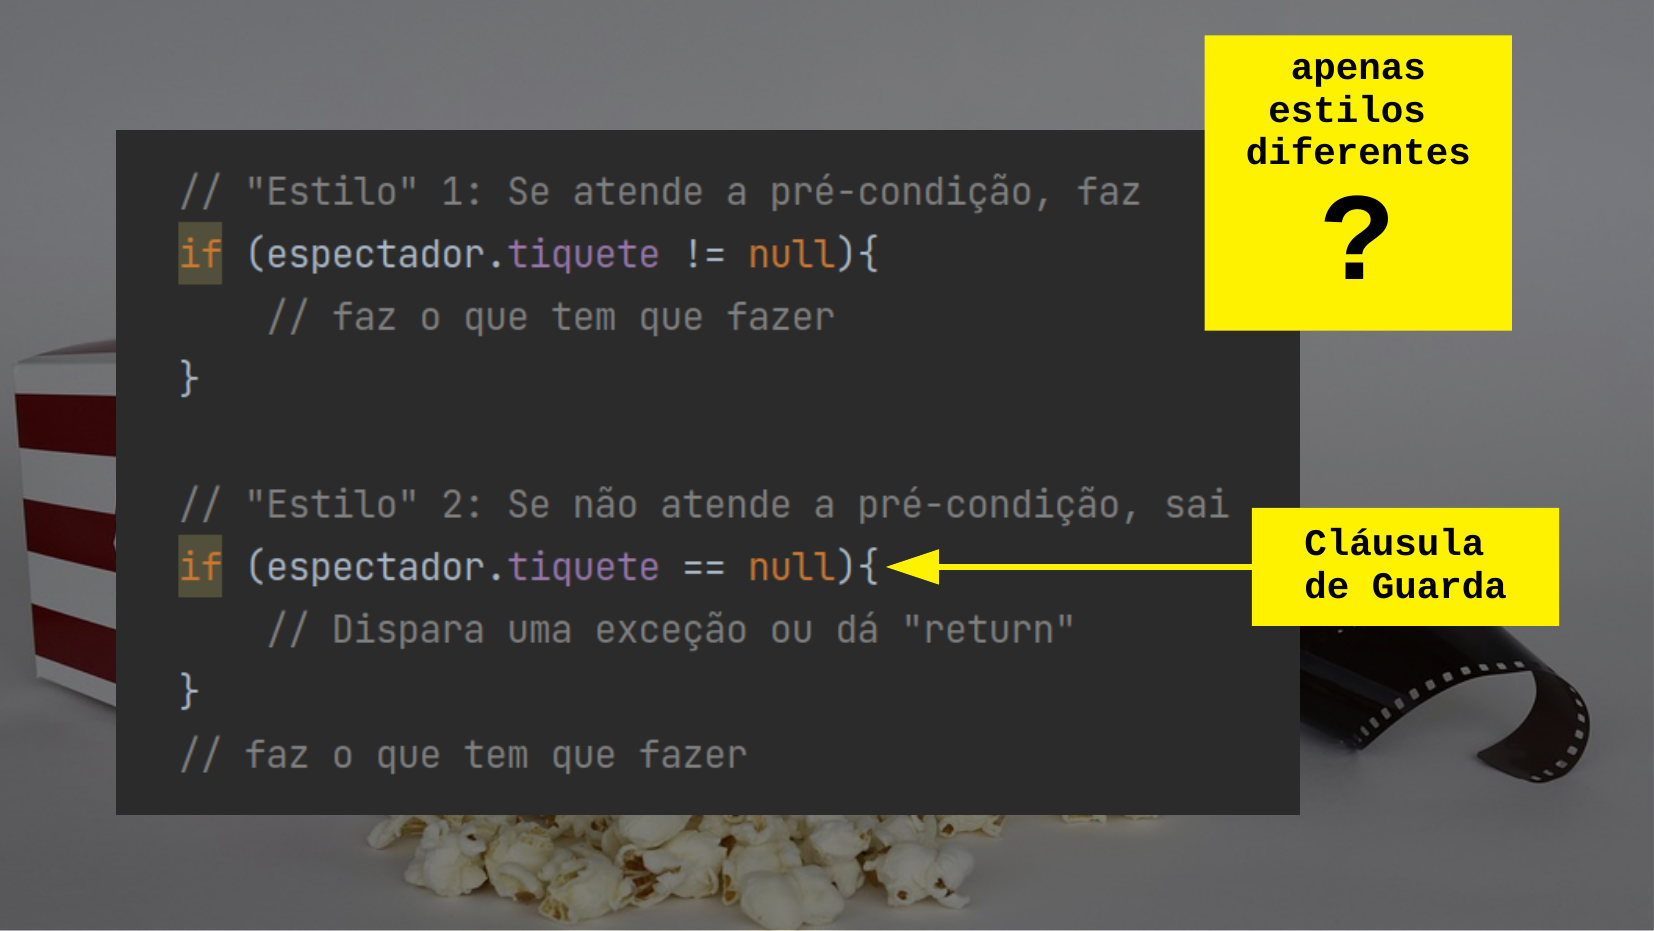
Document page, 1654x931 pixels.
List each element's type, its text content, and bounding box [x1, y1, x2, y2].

picture [116, 130, 1300, 815]
text_box apenas estilos diferentes ? [1204, 35, 1512, 331]
text_box [0, 0, 1654, 931]
text_box Cláusula de Guarda [1251, 507, 1560, 626]
